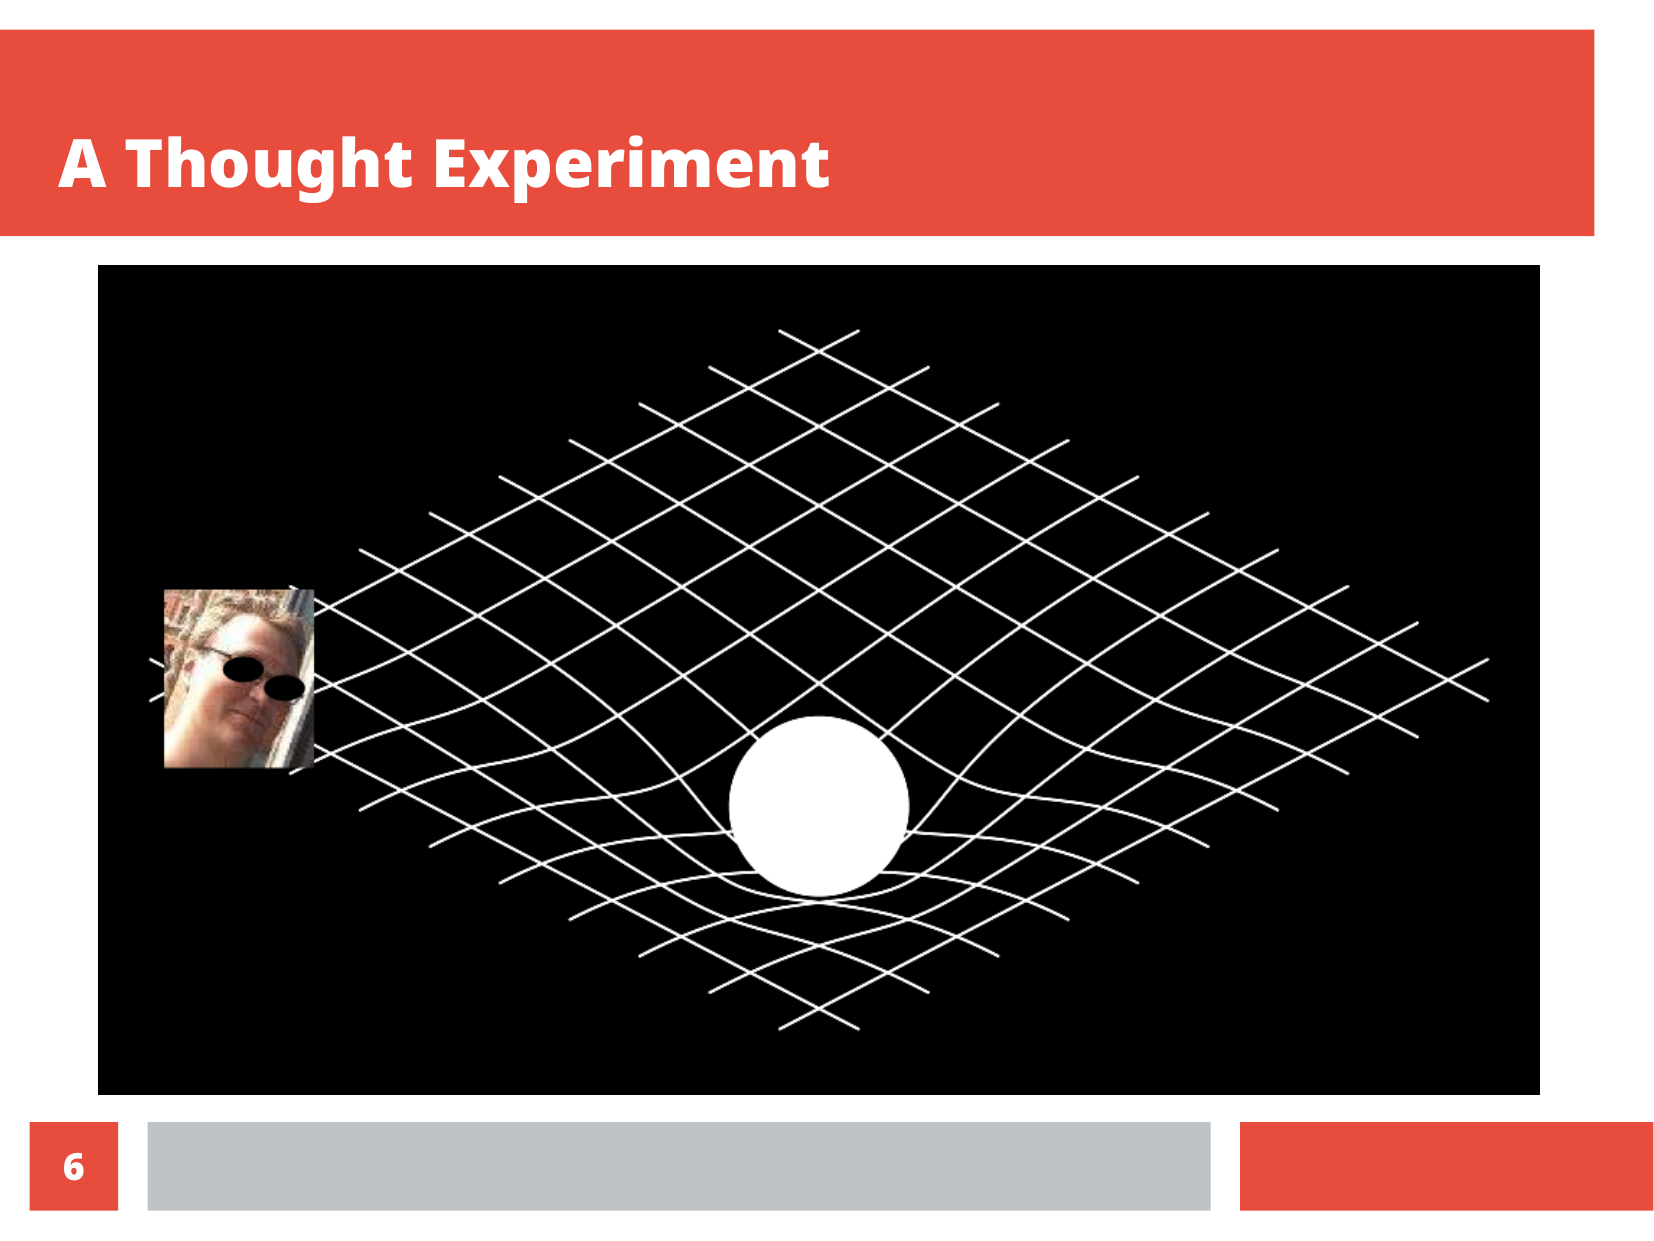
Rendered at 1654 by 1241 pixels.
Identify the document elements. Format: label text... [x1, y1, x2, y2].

picture [98, 265, 1540, 1095]
title A Thought Experiment [59, 59, 1595, 207]
